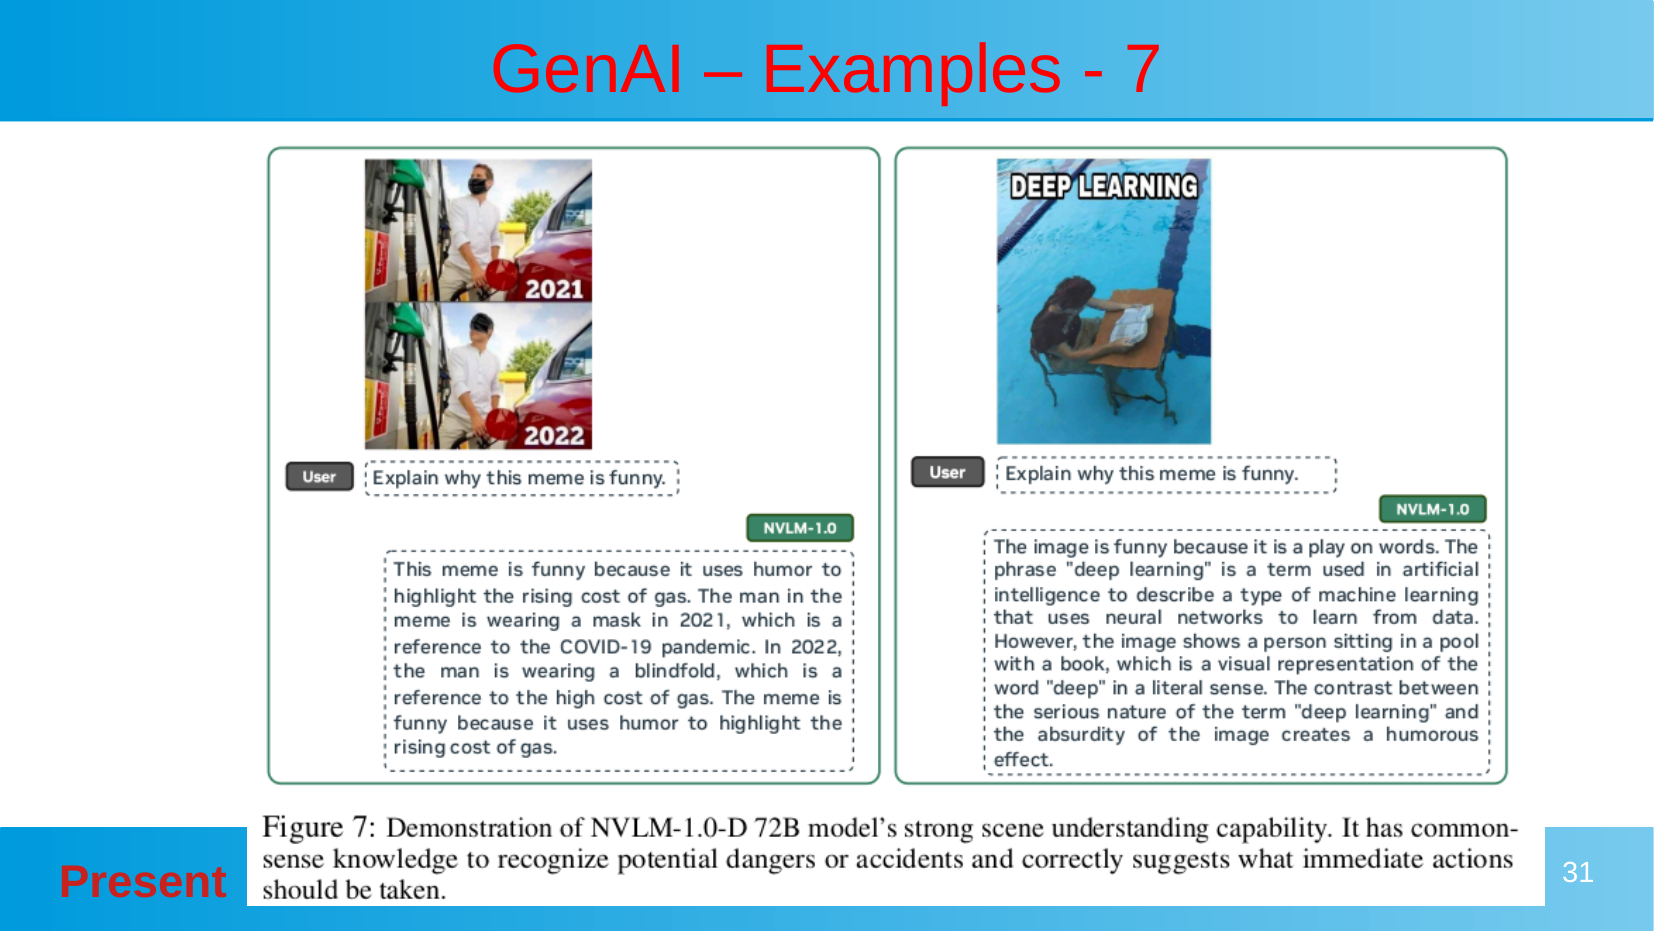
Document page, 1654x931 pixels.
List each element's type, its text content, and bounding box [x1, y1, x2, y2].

picture [247, 125, 1545, 906]
title GenAI – Examples - 7 [59, 29, 1595, 108]
